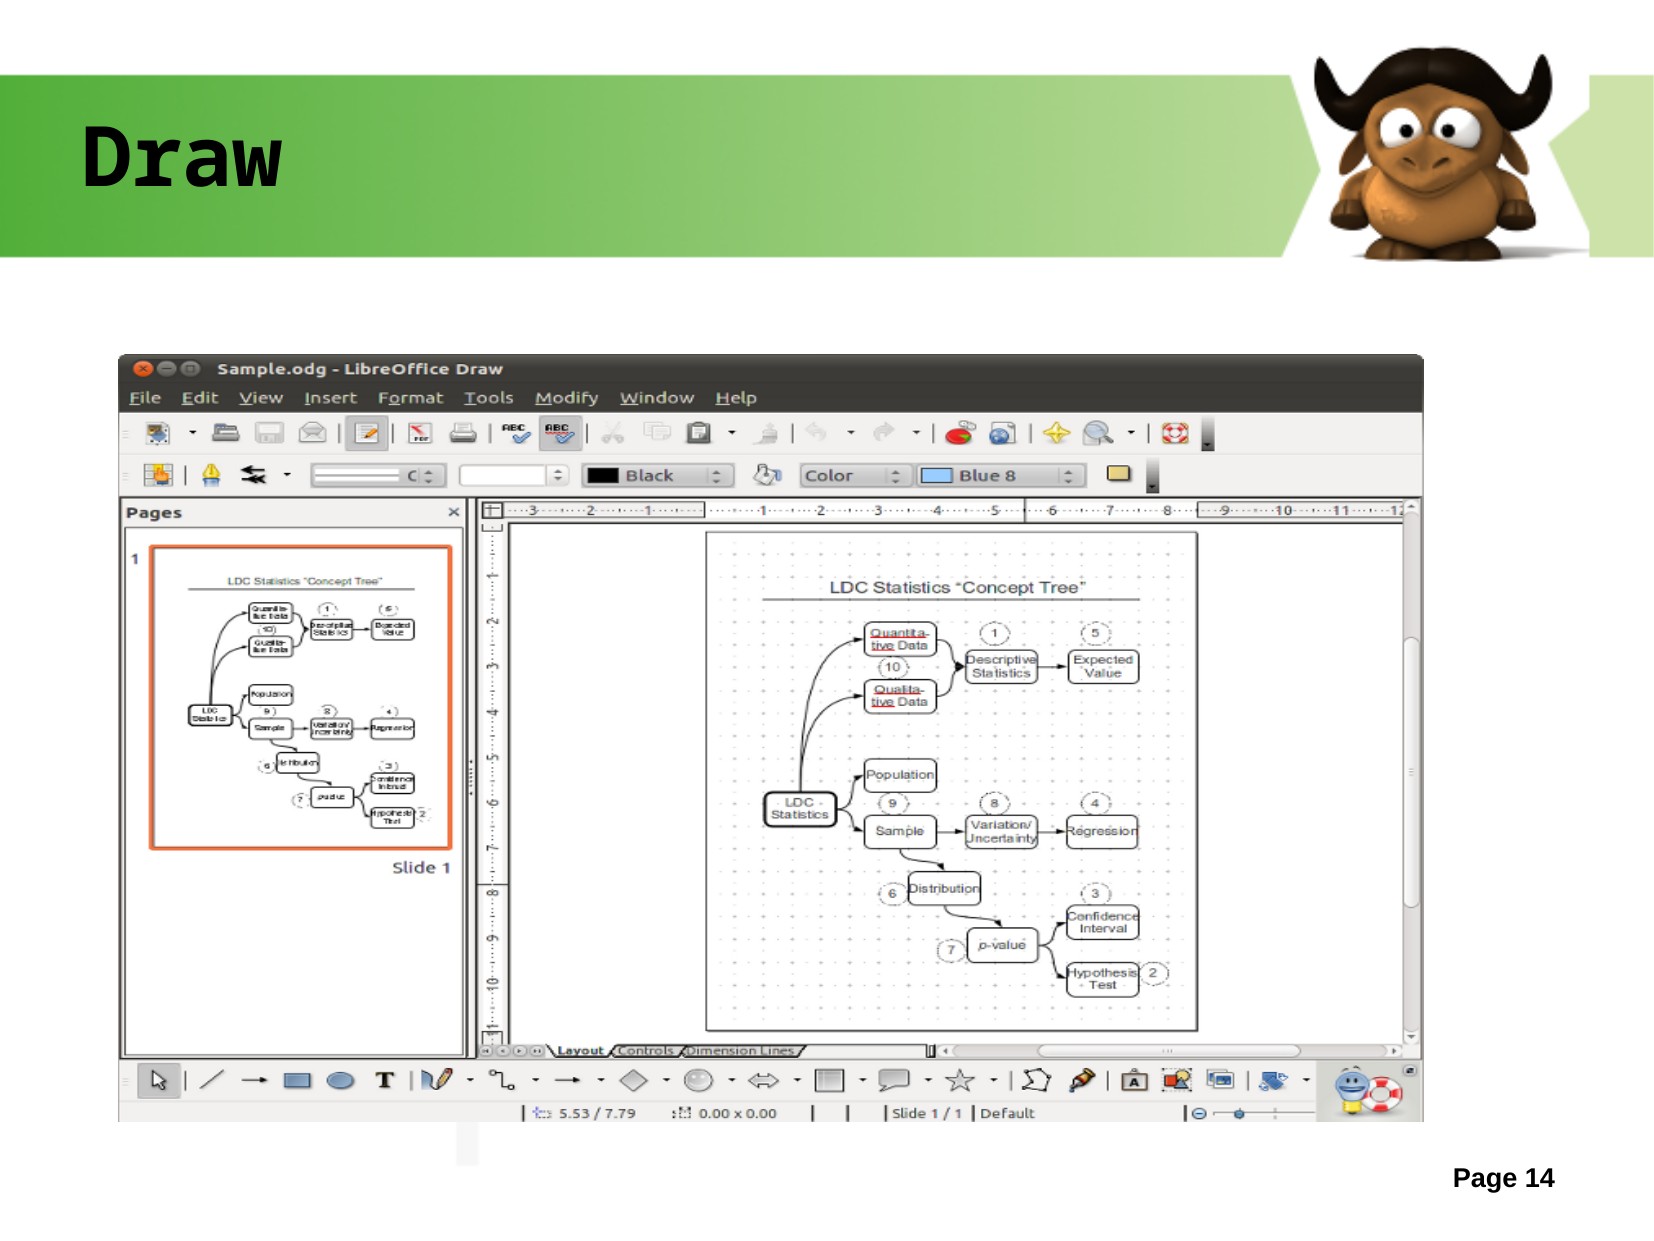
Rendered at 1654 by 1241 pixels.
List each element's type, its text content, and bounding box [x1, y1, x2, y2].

title Draw [82, 49, 1571, 257]
picture [0, 0, 1654, 1241]
